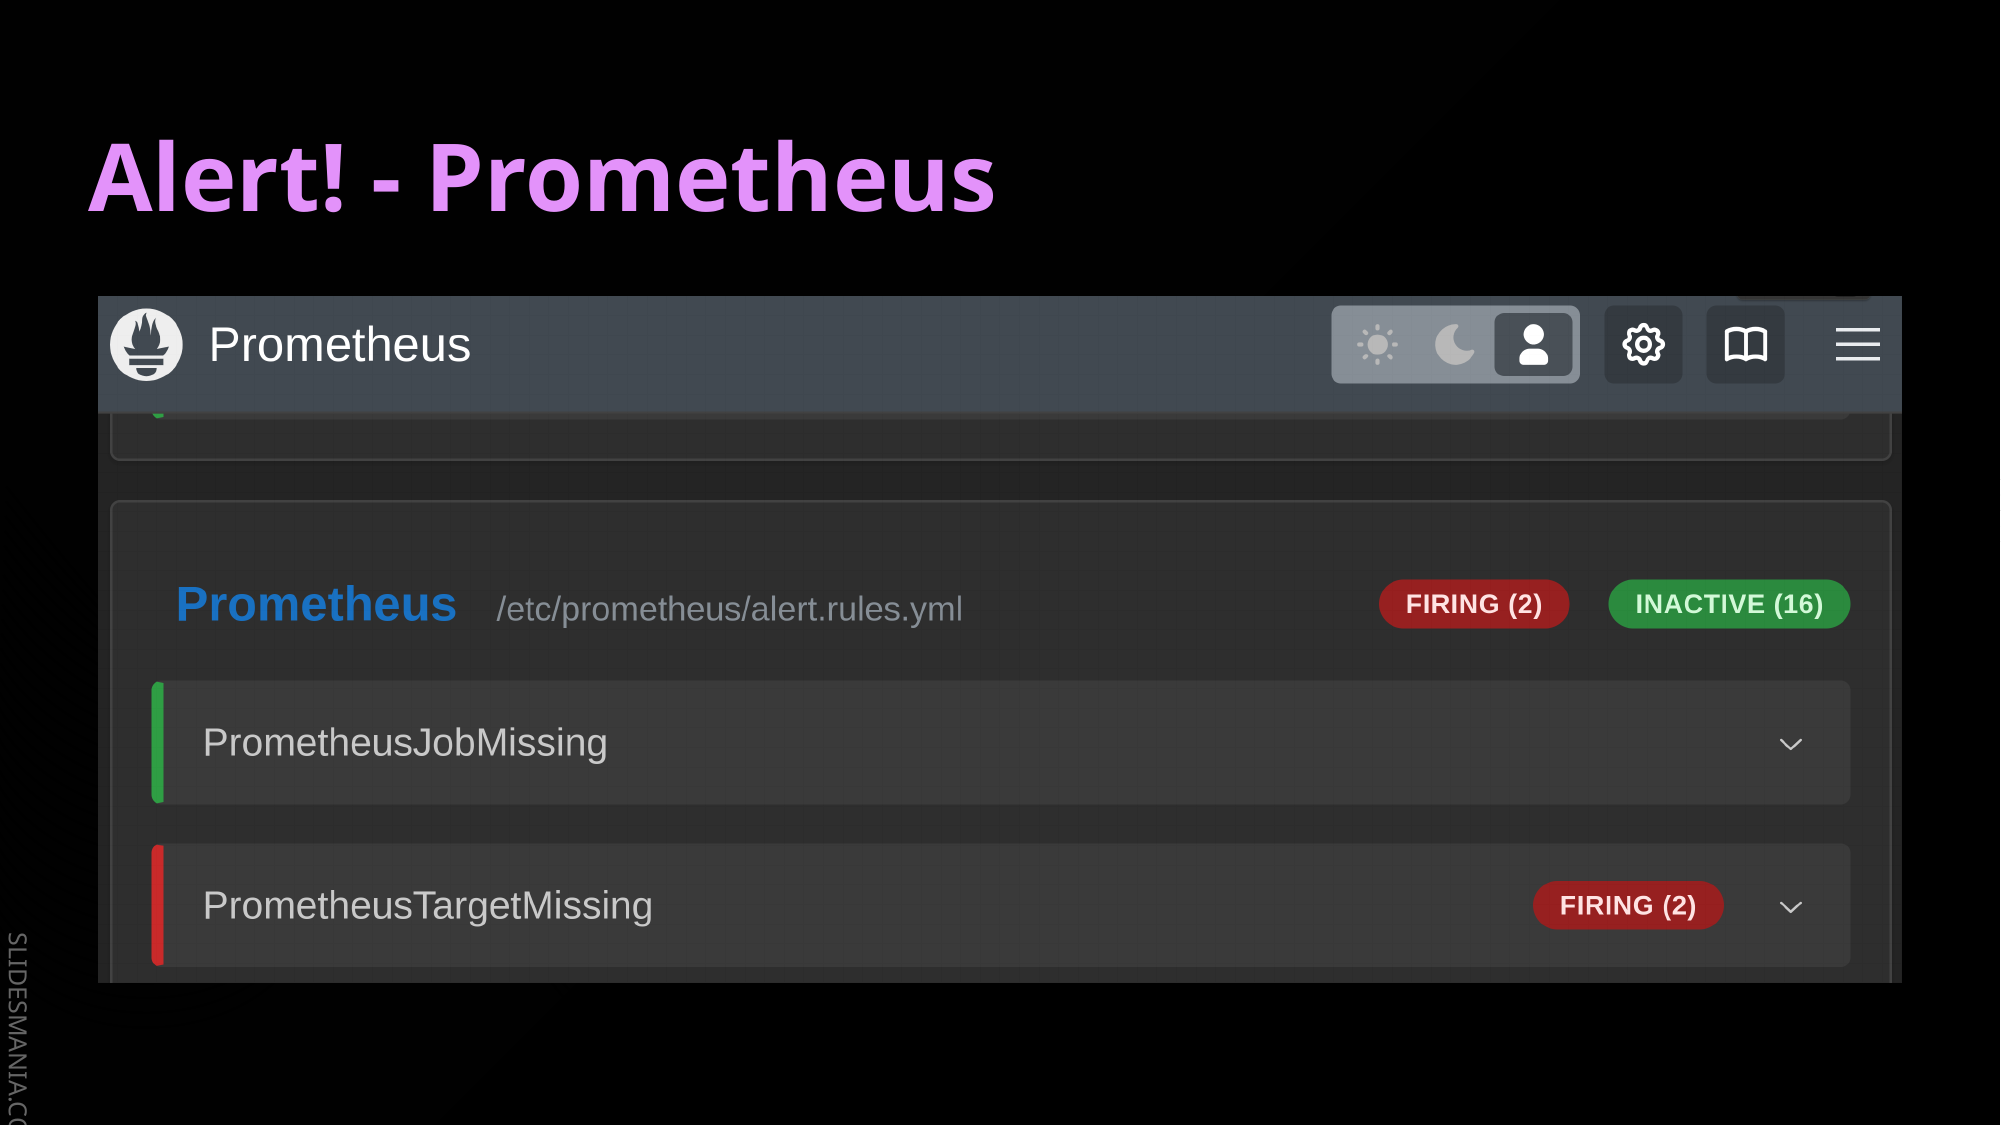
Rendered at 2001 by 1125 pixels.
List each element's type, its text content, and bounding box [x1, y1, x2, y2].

title Alert! - Prometheus [68, 97, 1932, 223]
picture [98, 296, 1902, 983]
